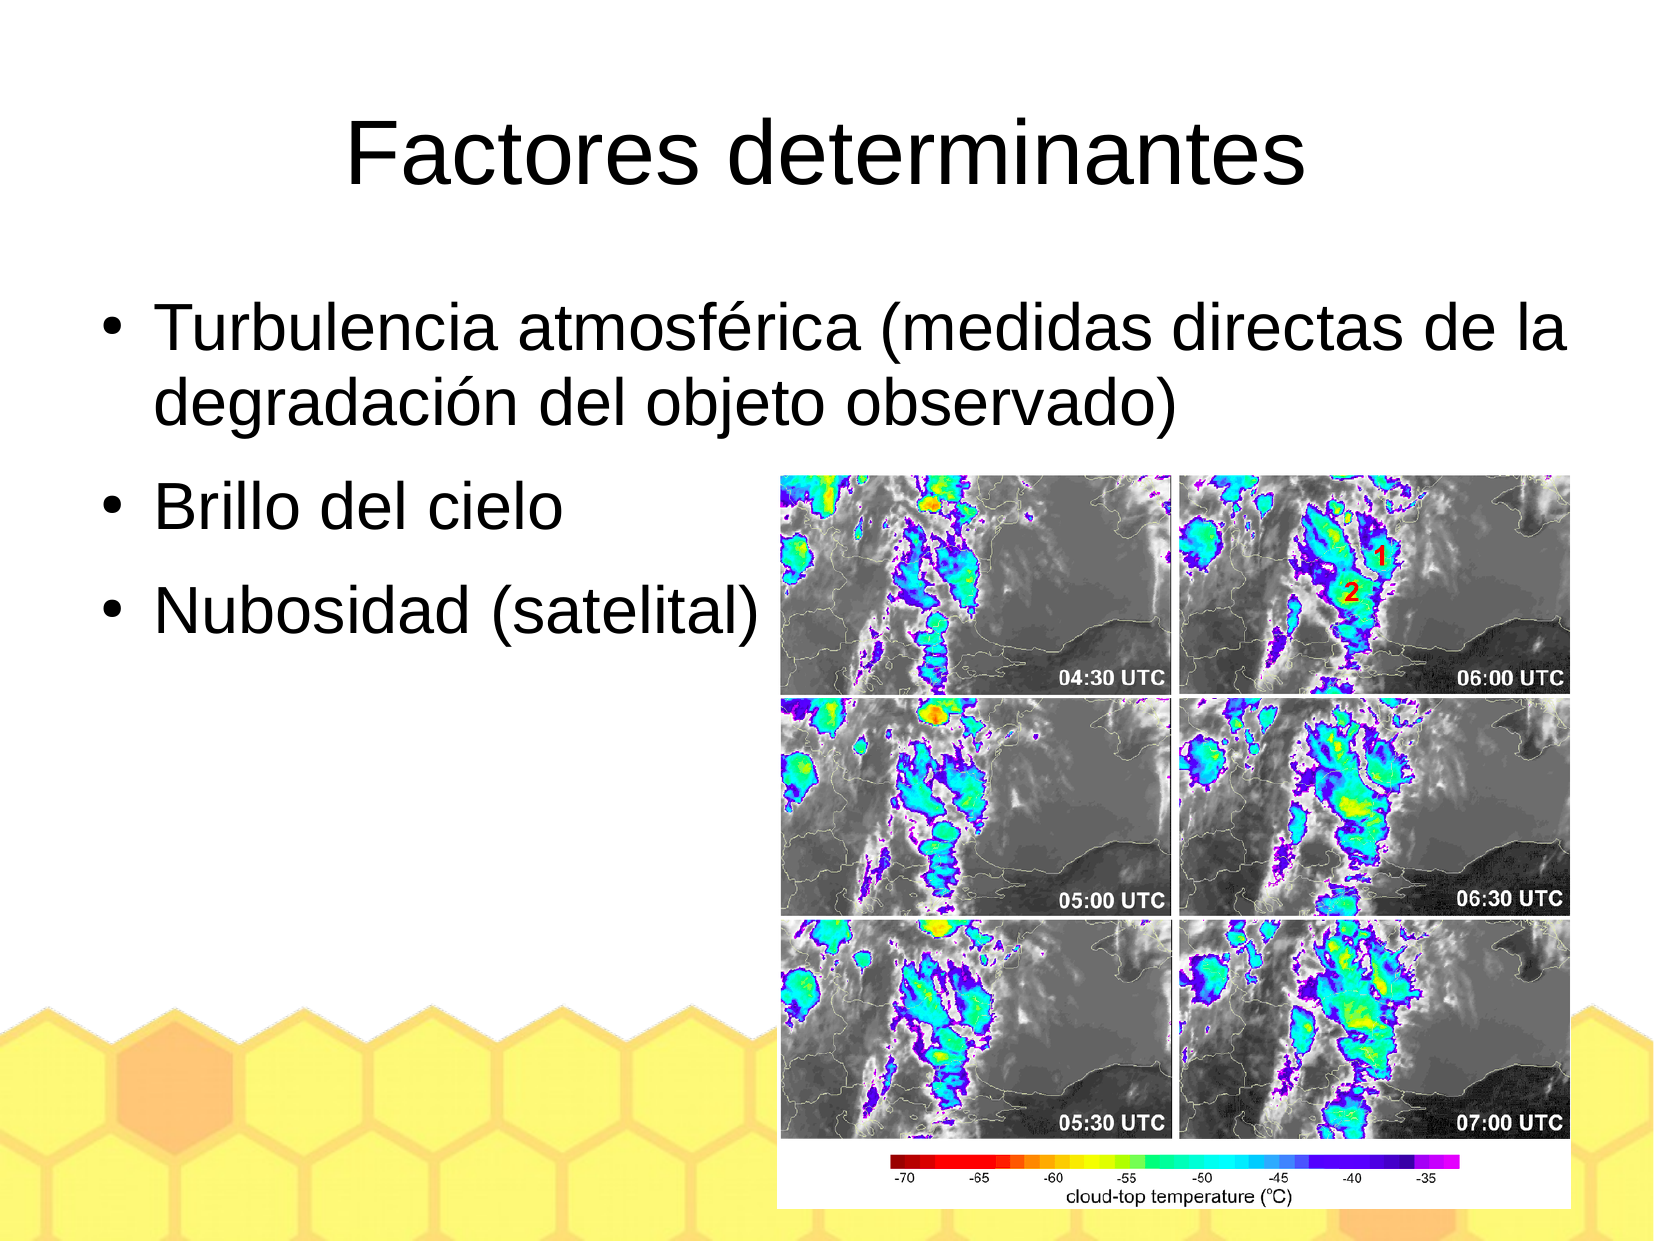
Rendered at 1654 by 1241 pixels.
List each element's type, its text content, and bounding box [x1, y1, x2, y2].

list Turbulencia atmosférica (medidas directas de la degradación del objeto observado) Brillo del cielo Nubosidad (satelital) [82, 290, 1571, 1010]
picture [0, 472, 1654, 1241]
title Factores determinantes [82, 49, 1571, 257]
